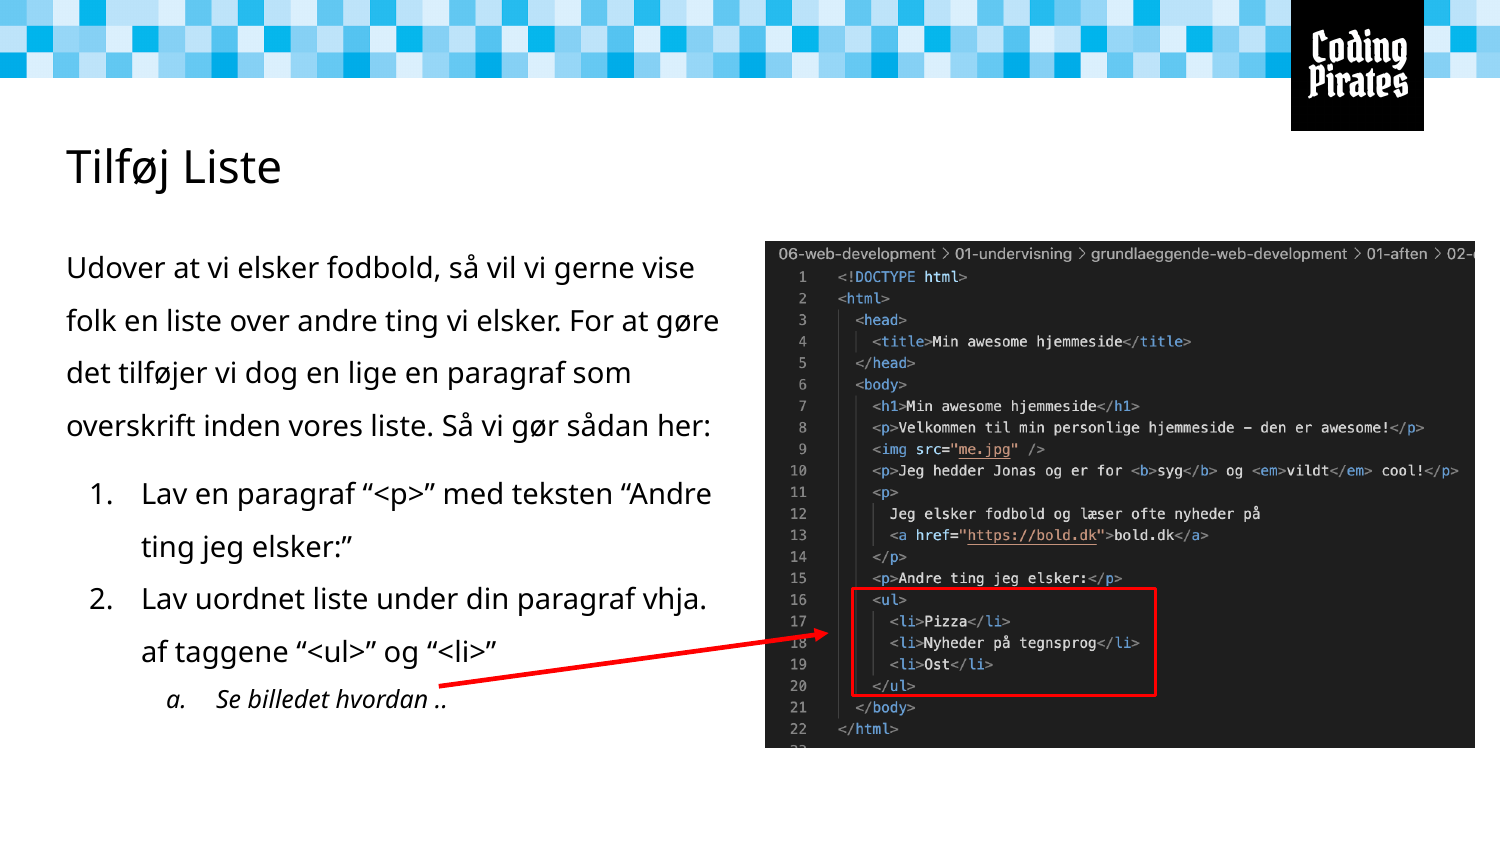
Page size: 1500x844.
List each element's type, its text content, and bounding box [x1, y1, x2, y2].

picture [765, 241, 1475, 748]
title Tilføj Liste [51, 123, 1477, 217]
picture [0, 0, 1056, 78]
picture [1291, 0, 1424, 123]
list Udover at vi elsker fodbold, så vil vi gerne vise folk en liste over andre ting vi elsker. For at gøre det tilføjer vi dog en lige en paragraf som overskrift inden vores liste. Så vi gør sådan her: Lav en paragraf “<p>” med teksten “Andre ting jeg elsker:” Lav uordnet liste under din paragraf vhja. af taggene “<ul>” og “<li>” Se billedet hvordan .. [51, 216, 741, 803]
